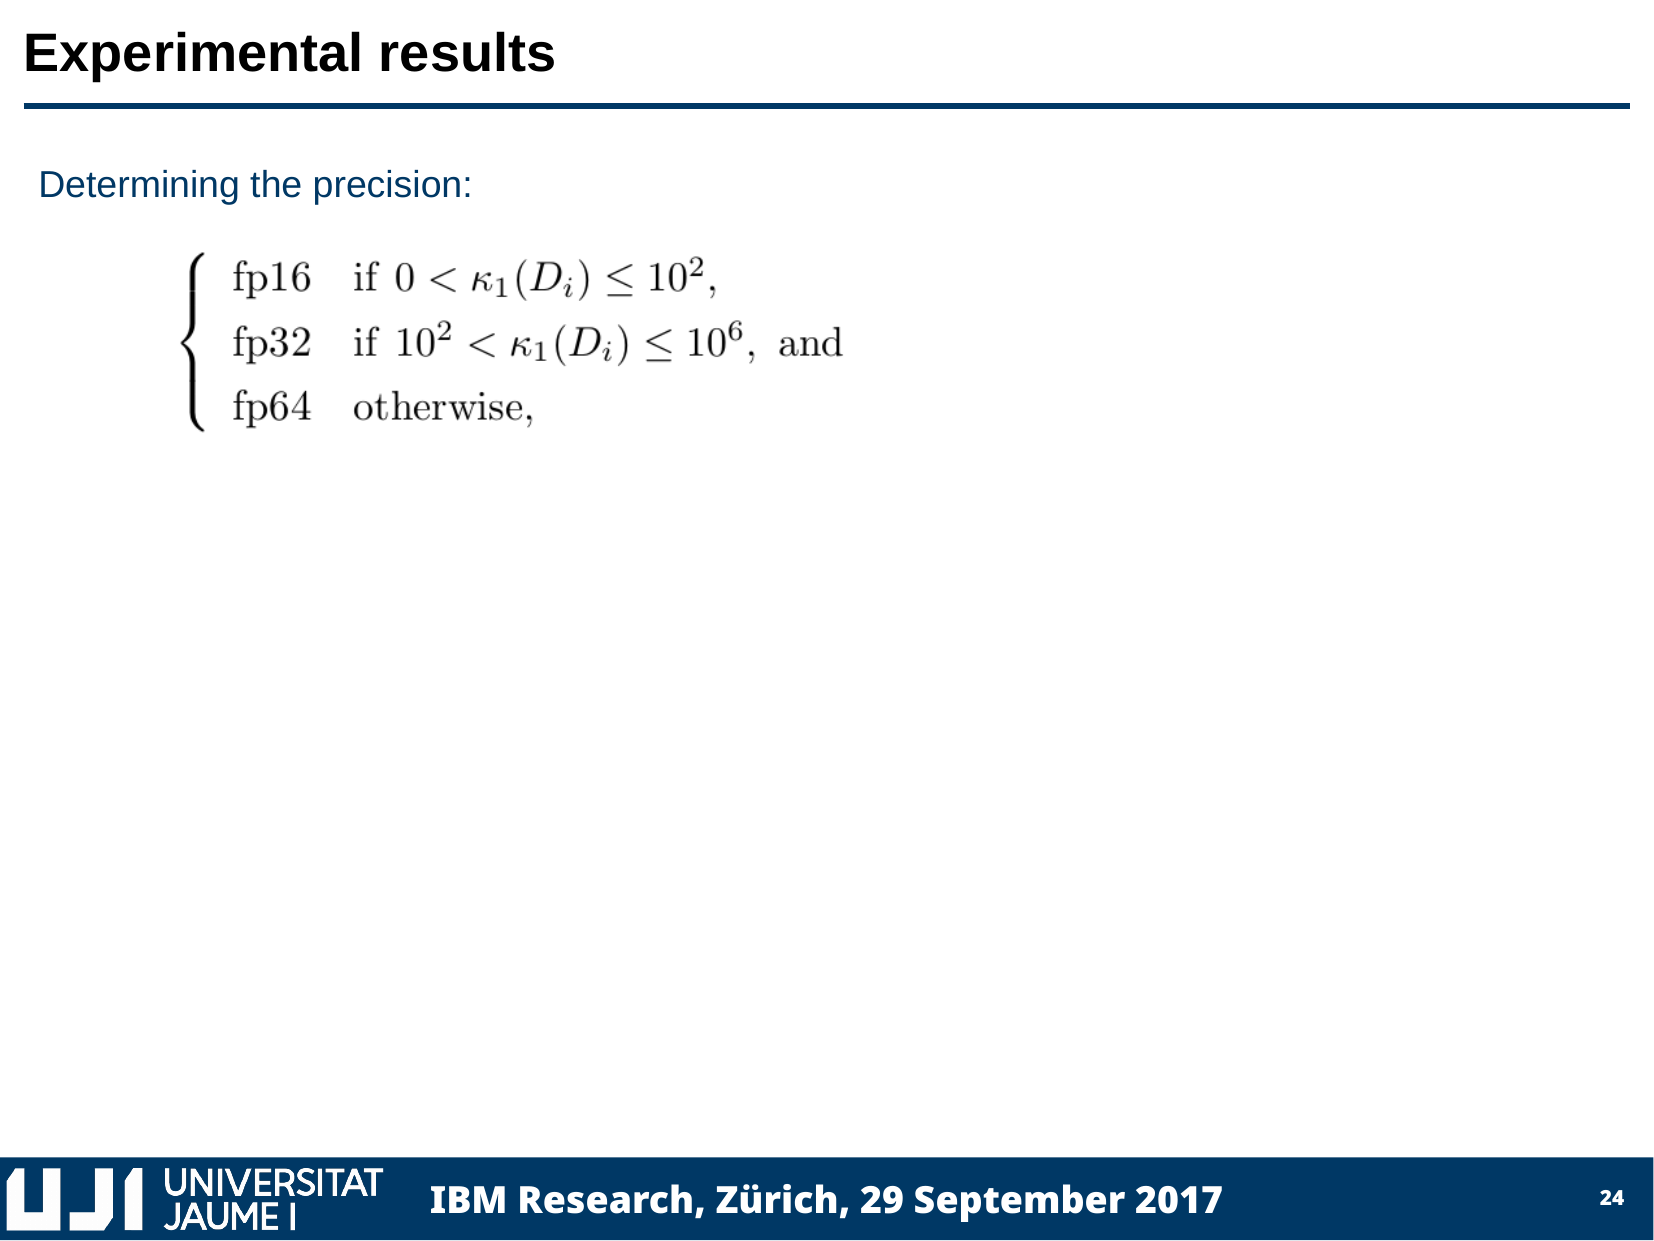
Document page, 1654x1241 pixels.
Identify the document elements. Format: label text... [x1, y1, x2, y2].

picture [153, 224, 886, 451]
text_box Determining the precision: [23, 156, 488, 214]
title Experimental results [23, 0, 1630, 107]
picture [0, 1158, 390, 1241]
